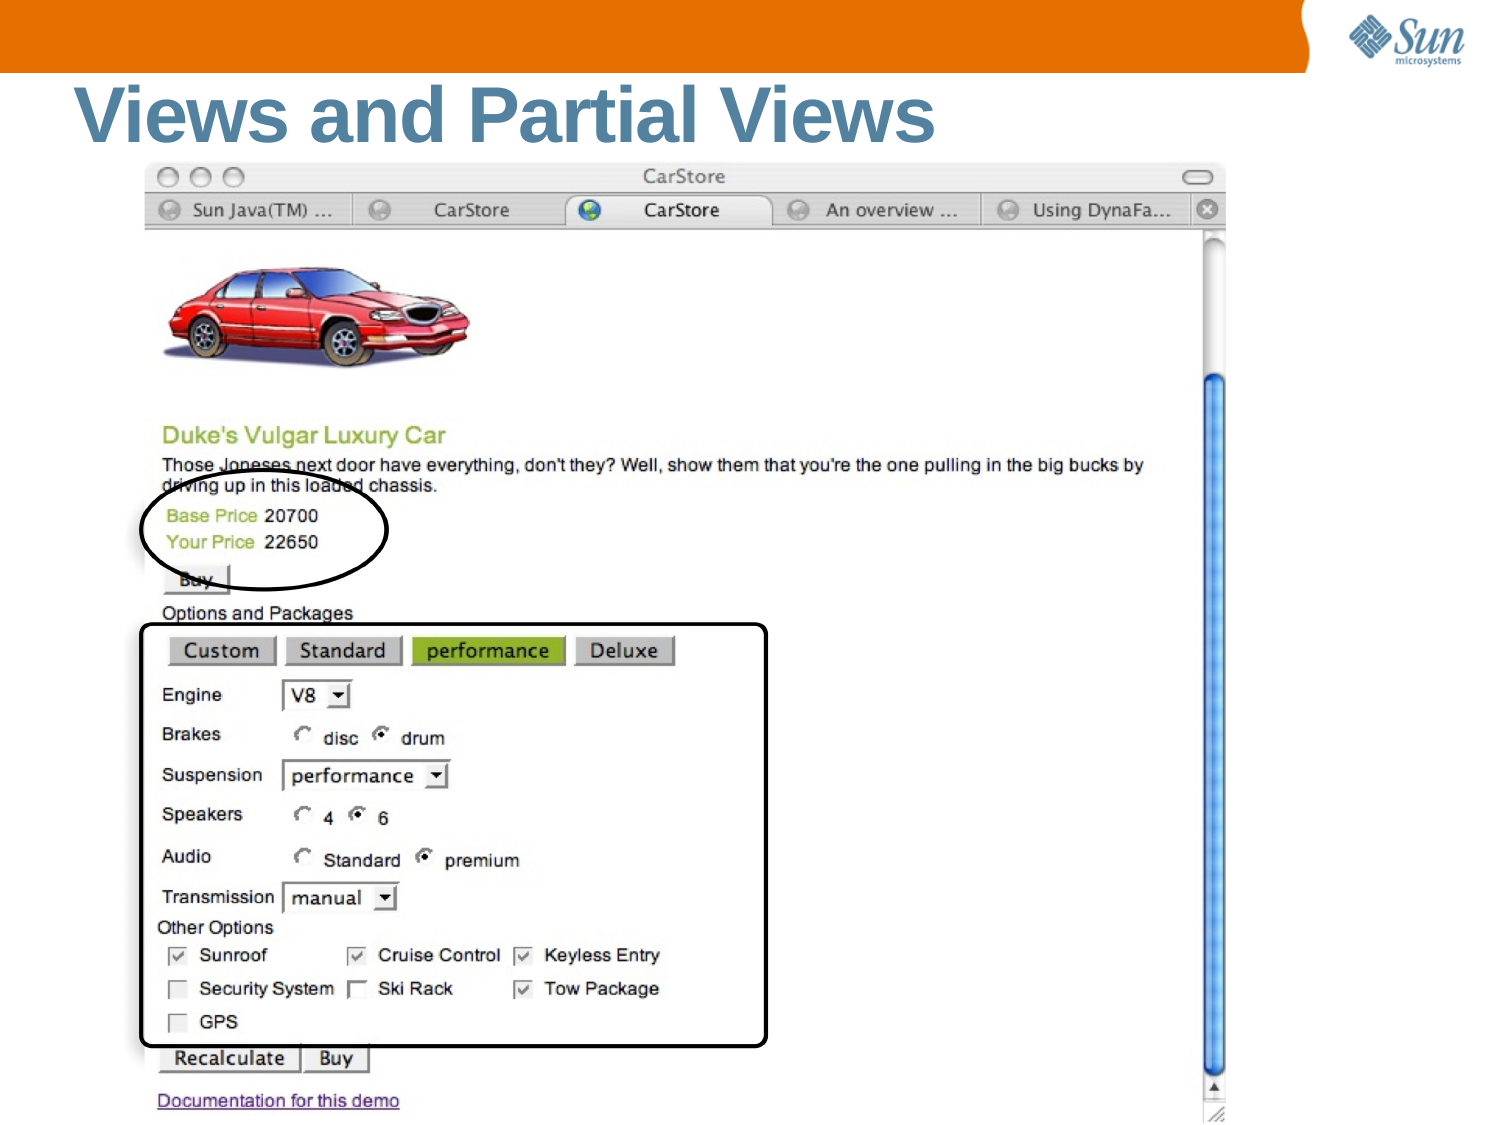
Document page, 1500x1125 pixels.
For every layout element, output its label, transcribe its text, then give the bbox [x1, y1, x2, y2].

picture [0, 0, 1500, 73]
title Views and Partial Views [73, 79, 1436, 184]
picture [116, 159, 1230, 1125]
